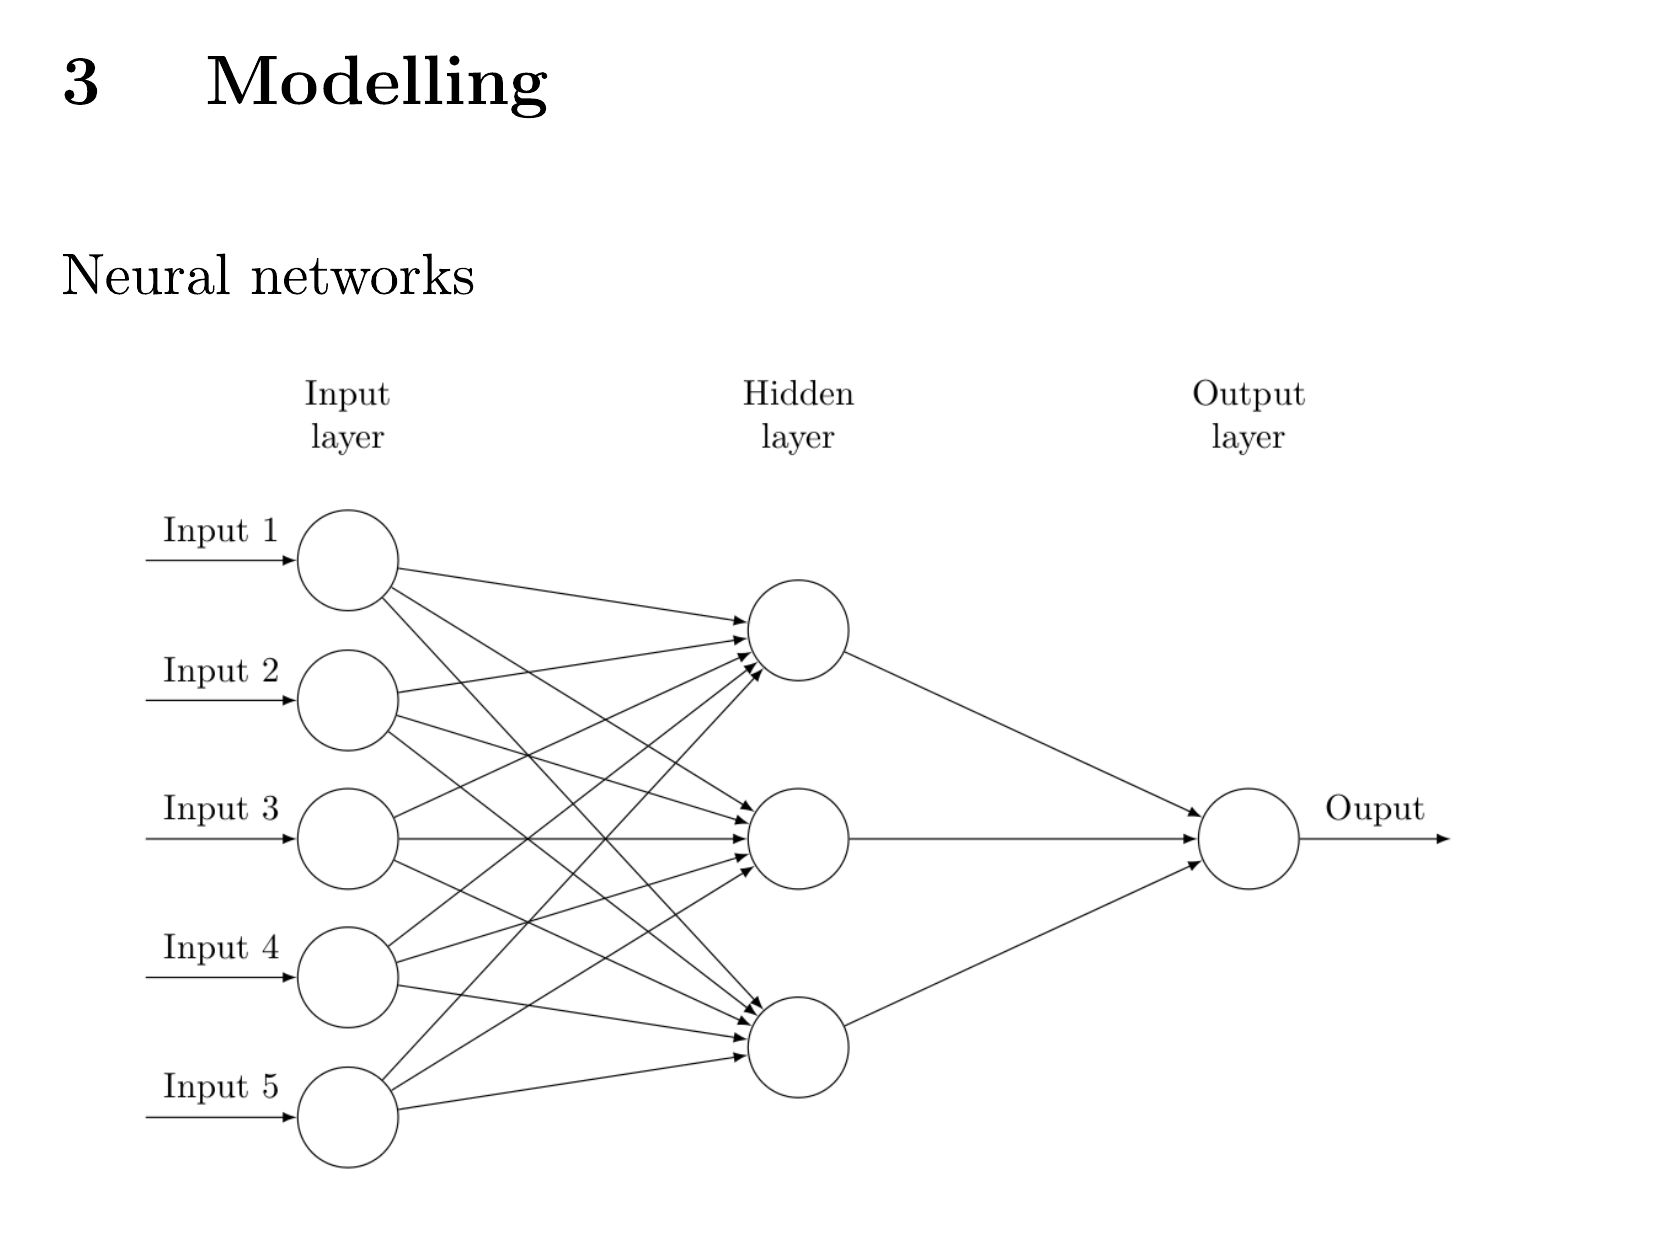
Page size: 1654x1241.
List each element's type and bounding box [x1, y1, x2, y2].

text_box [61, 55, 550, 295]
picture [135, 342, 1518, 1186]
